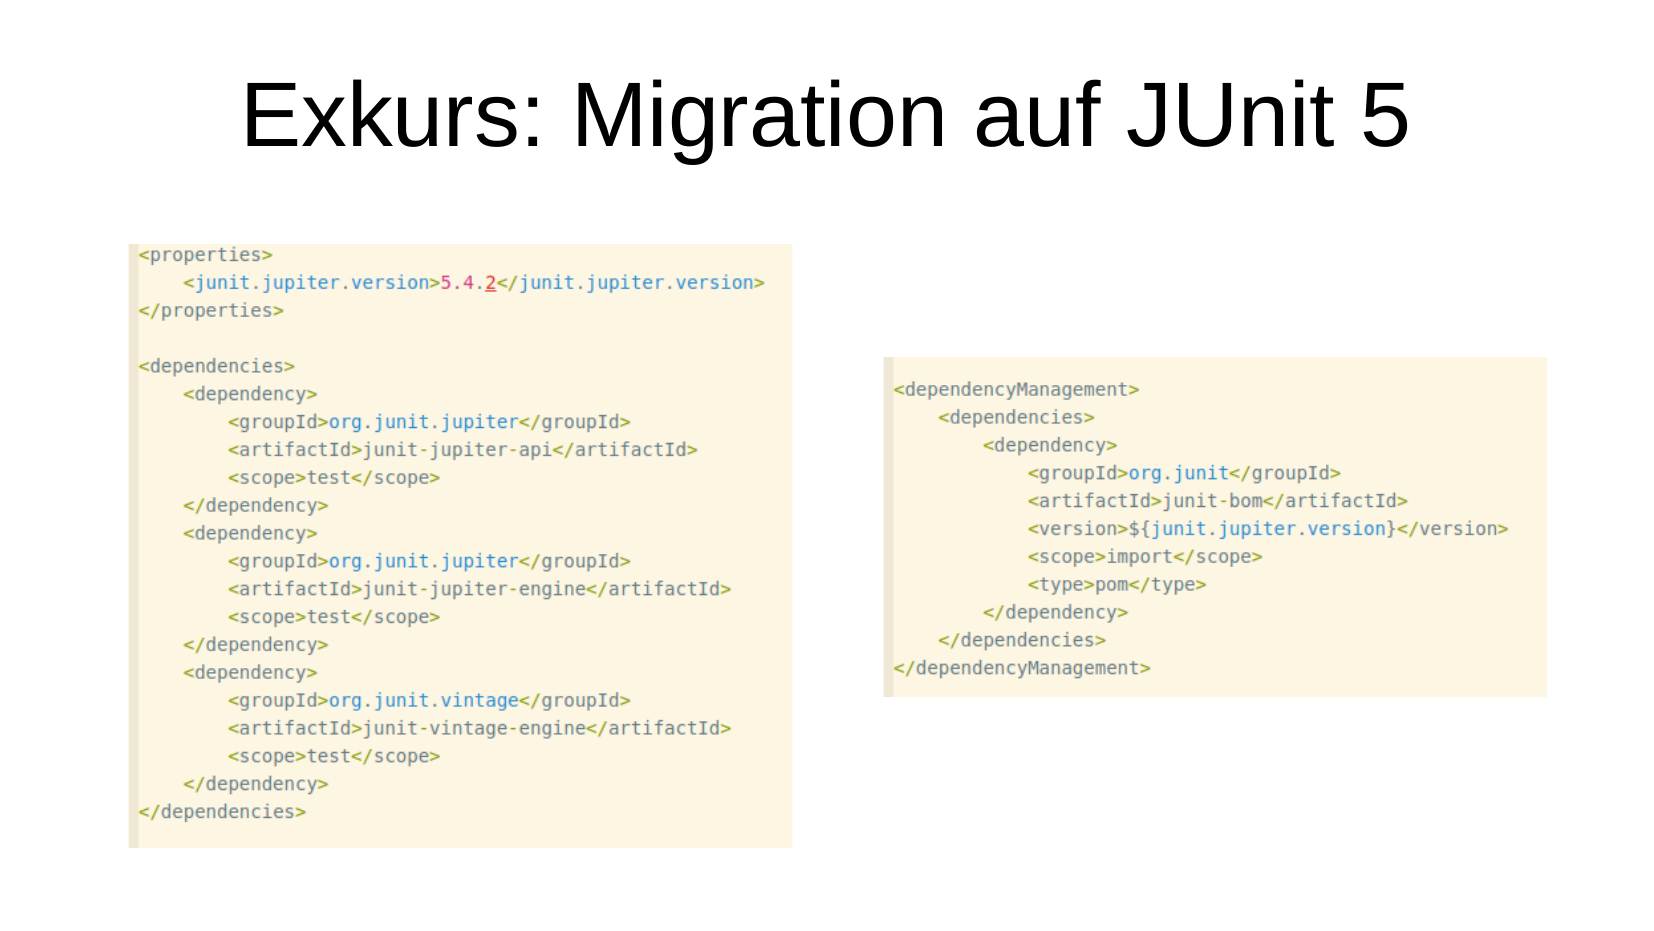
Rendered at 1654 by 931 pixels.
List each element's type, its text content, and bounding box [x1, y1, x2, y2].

title Exkurs: Migration auf JUnit 5 [82, 37, 1571, 193]
picture [128, 244, 793, 848]
picture [883, 357, 1548, 697]
